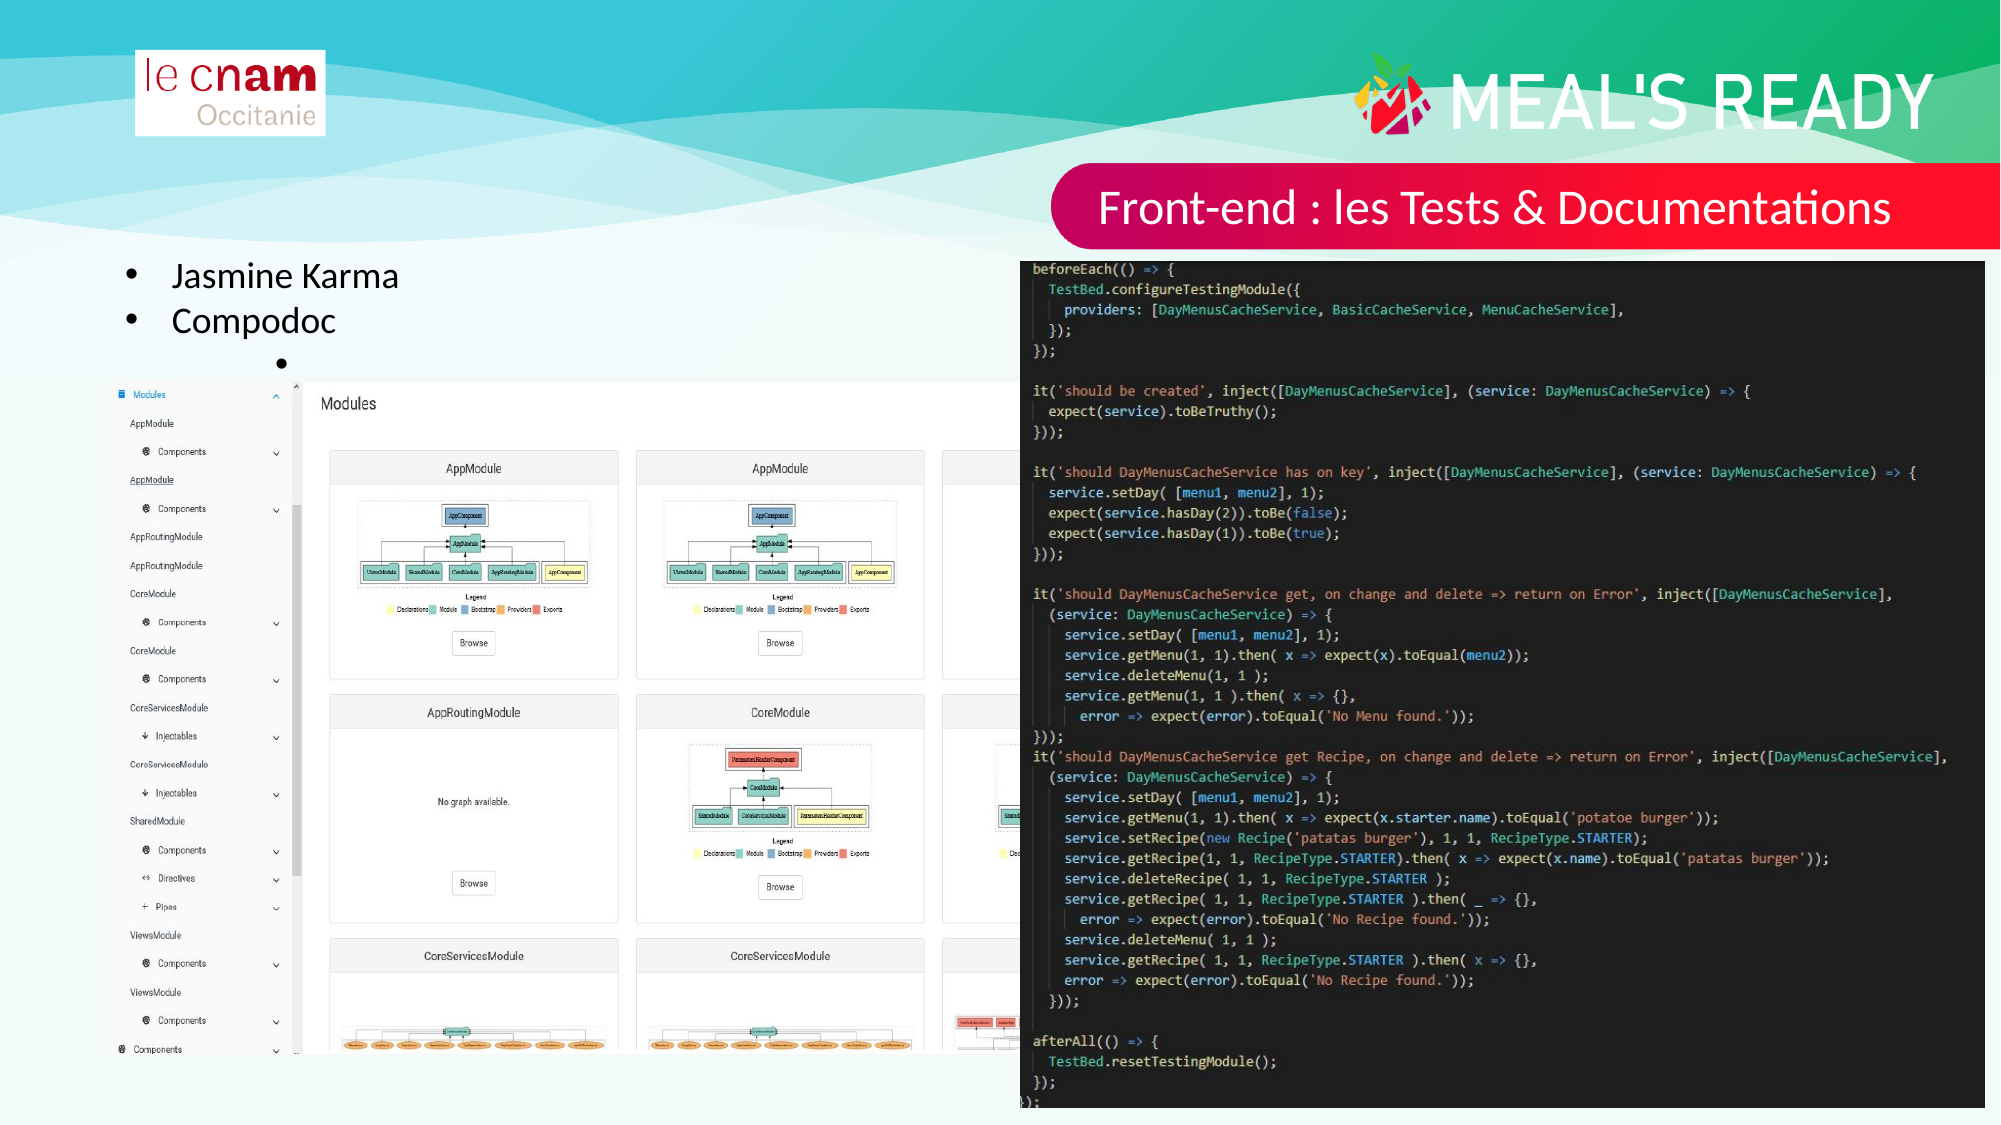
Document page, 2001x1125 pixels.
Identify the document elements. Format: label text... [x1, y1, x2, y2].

picture [0, 0, 2000, 1125]
text_box Front-end : les Tests & Documentations [1083, 173, 2000, 244]
text_box Jasmine Karma Compodoc [110, 243, 1353, 382]
